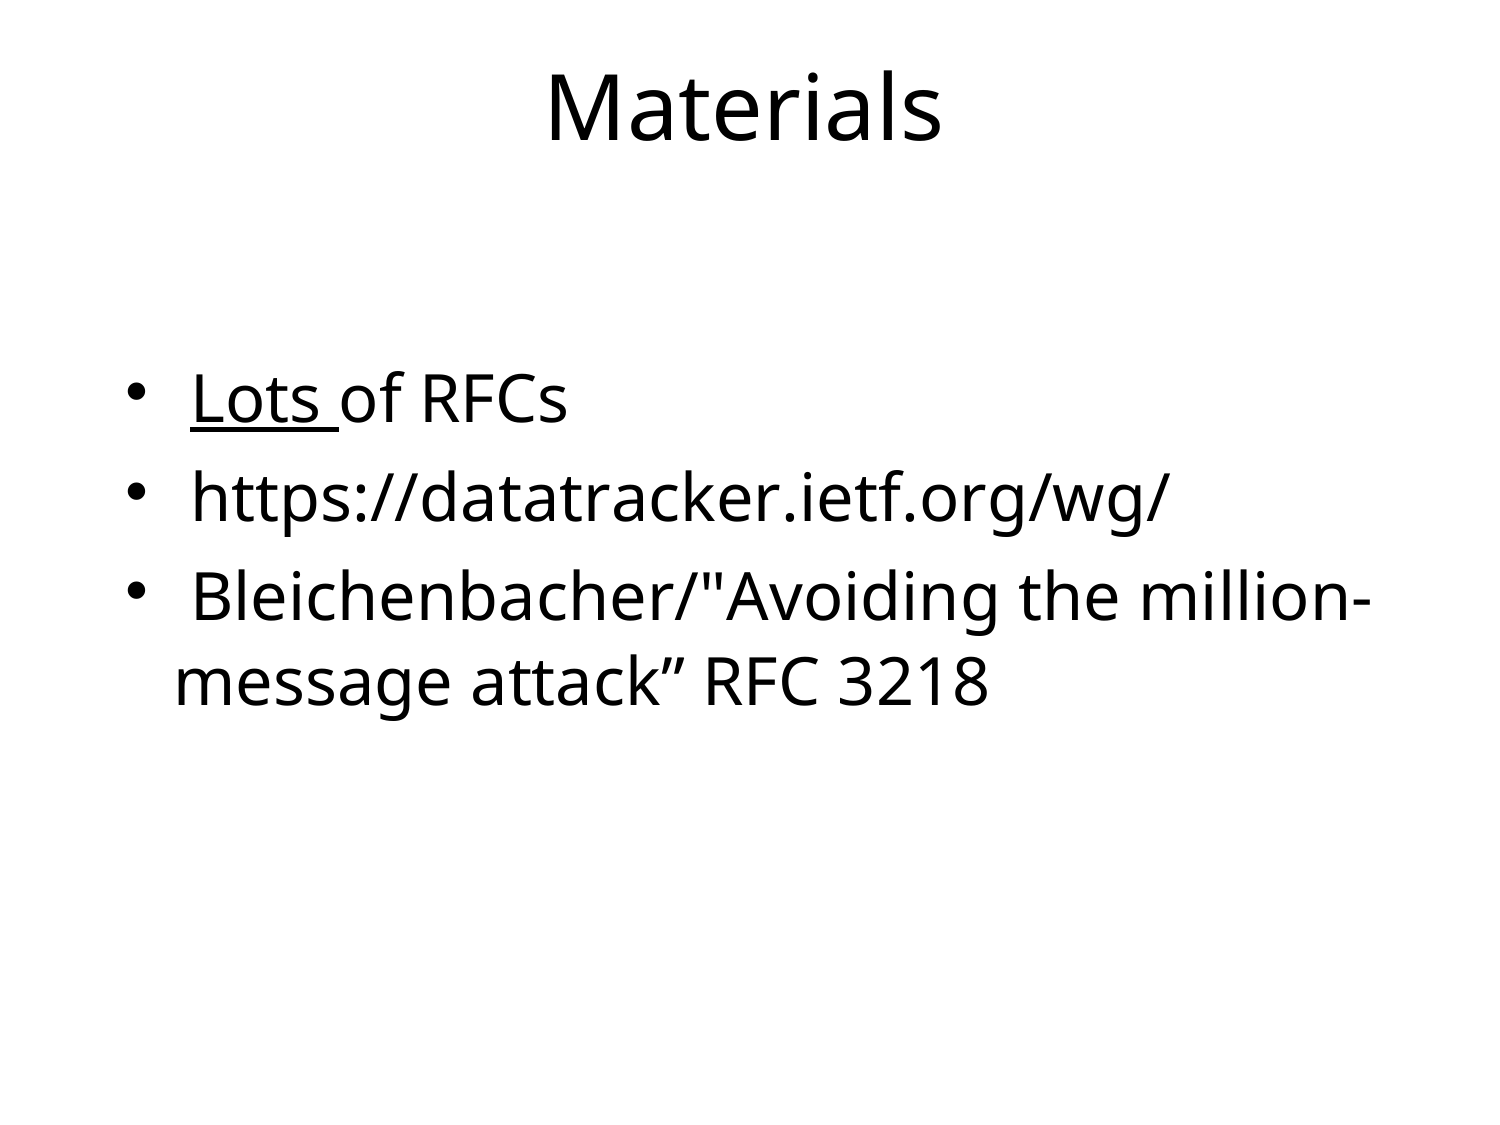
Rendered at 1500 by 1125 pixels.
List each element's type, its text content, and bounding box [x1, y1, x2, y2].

text_box Lots of RFCs https://datatracker.ietf.org/wg/ Bleichenbacher/"Avoiding the million-message attack” RFC 3218 [110, 343, 1449, 945]
text_box Materials [106, 10, 1382, 198]
